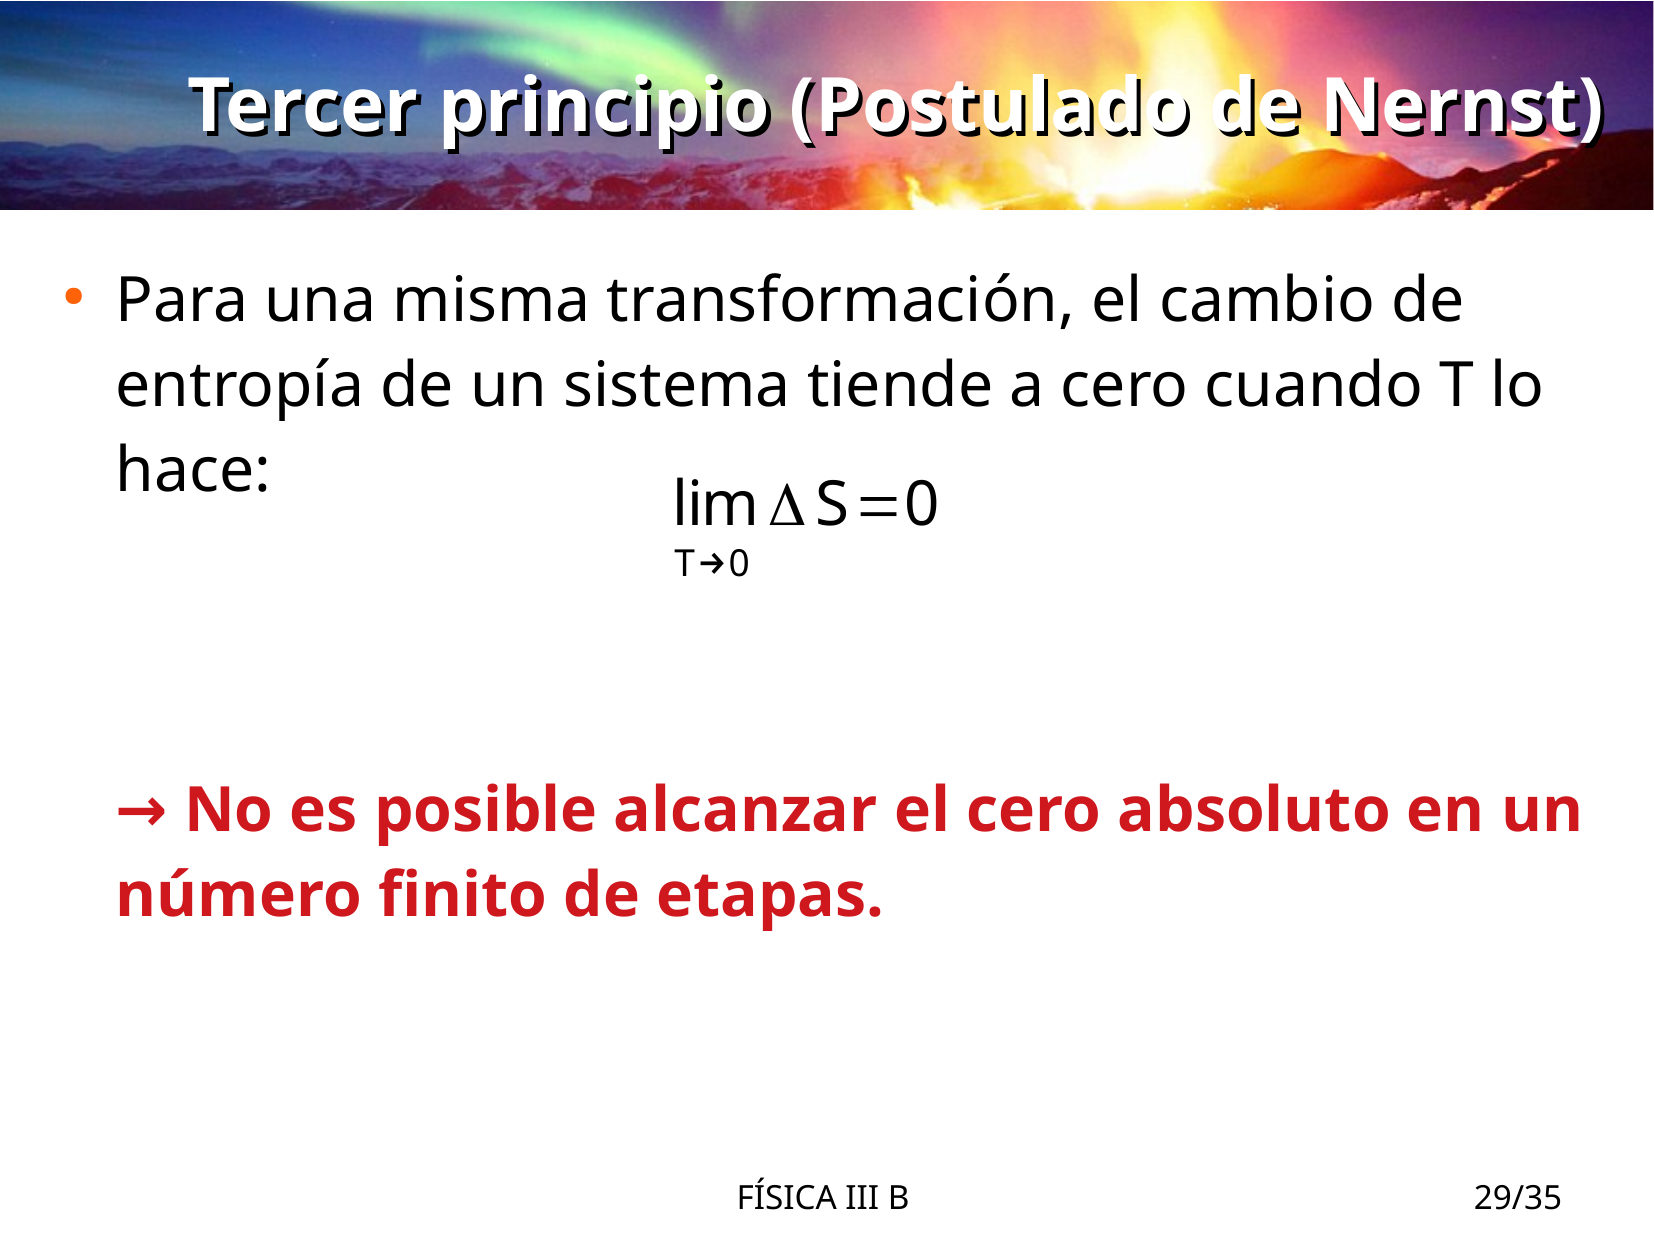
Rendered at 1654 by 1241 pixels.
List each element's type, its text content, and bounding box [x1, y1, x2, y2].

list Para una misma transformación, el cambio de entropía de un sistema tiende a cero cuando T lo hace: → No es posible alcanzar el cero absoluto en un número finito de etapas. [45, 255, 1606, 1156]
picture [0, 1, 1654, 210]
chart [666, 465, 955, 587]
title Tercer principio (Postulado de Nernst) [45, 15, 1606, 191]
